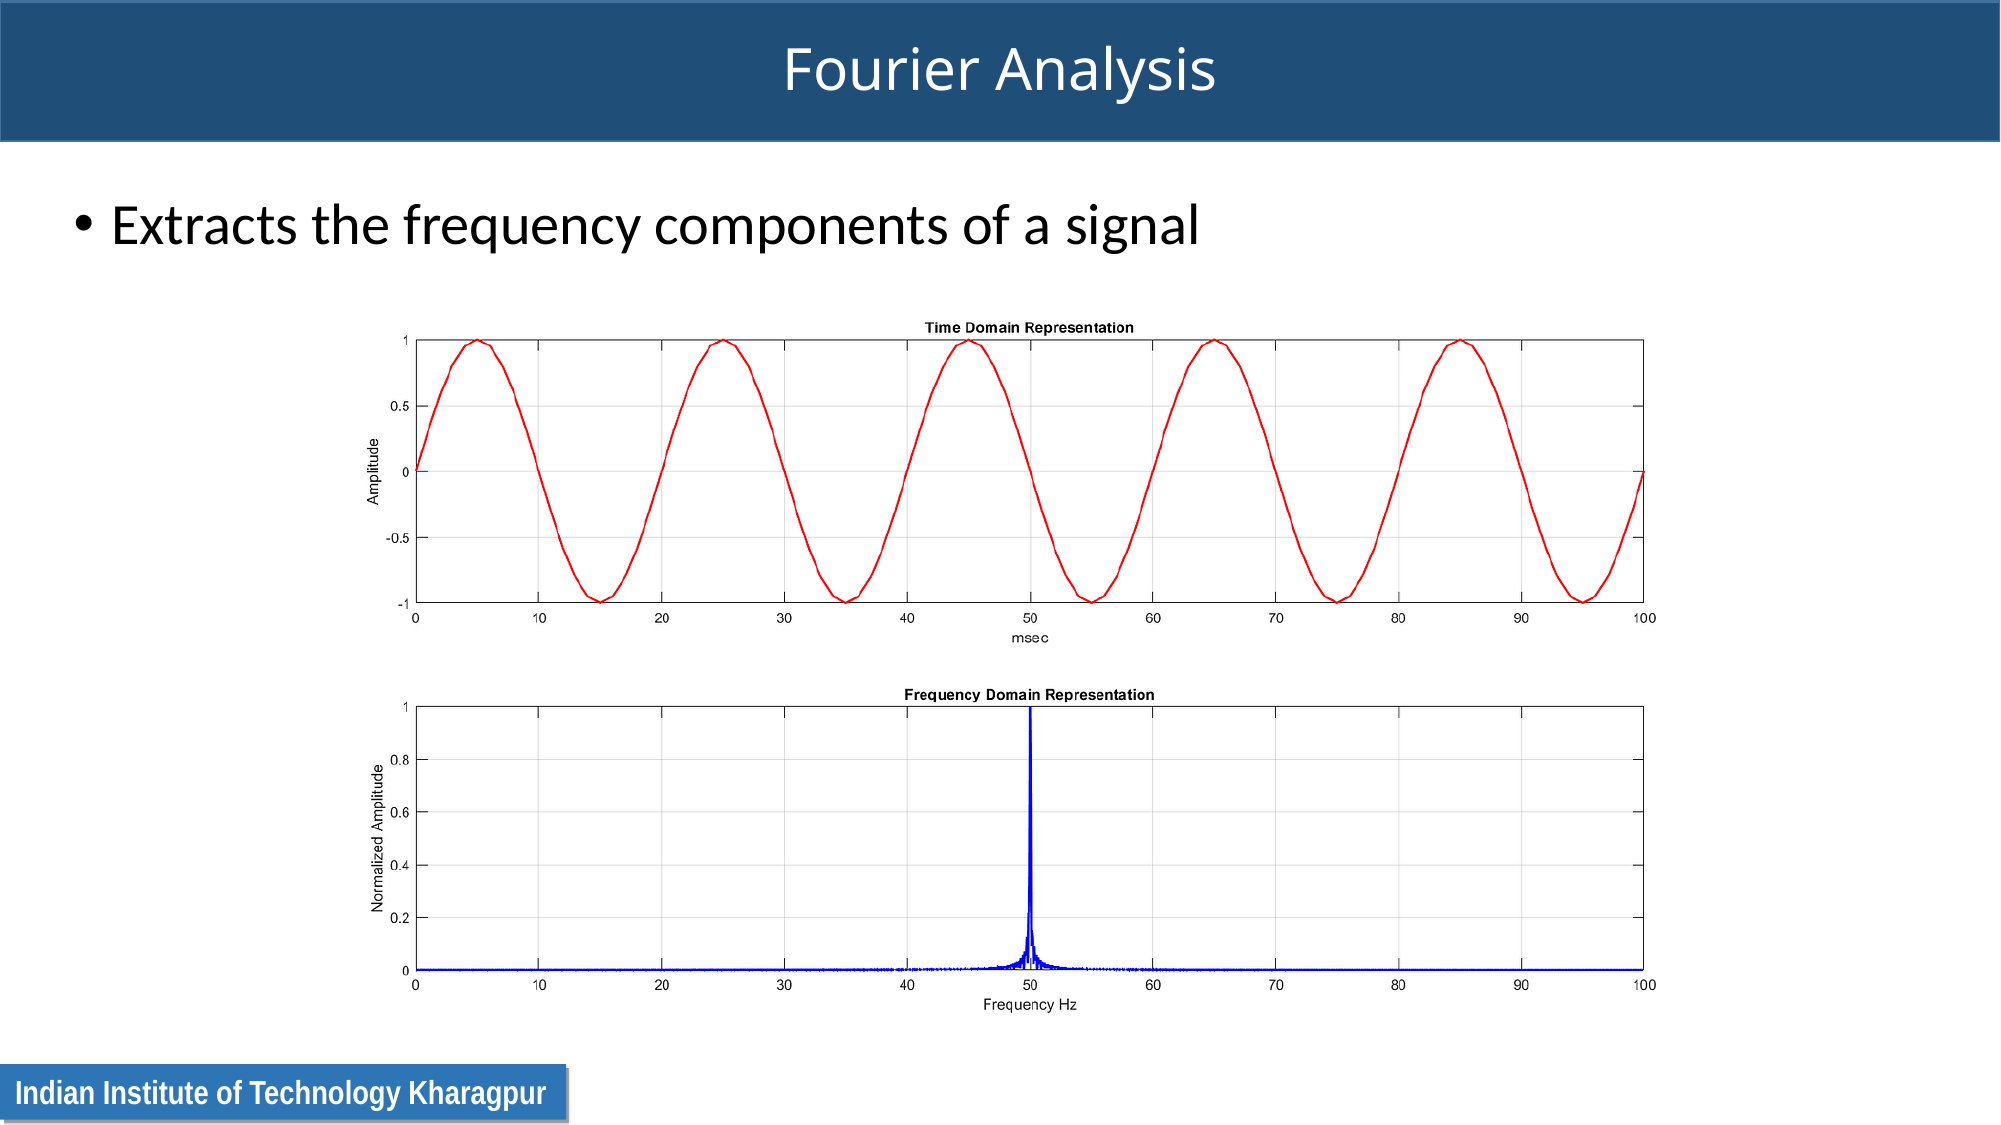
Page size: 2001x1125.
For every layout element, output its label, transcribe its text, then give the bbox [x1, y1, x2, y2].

title Fourier Analysis [0, 1, 2000, 141]
picture [342, 281, 1680, 1038]
list Extracts the frequency components of a signal [58, 186, 1954, 1065]
